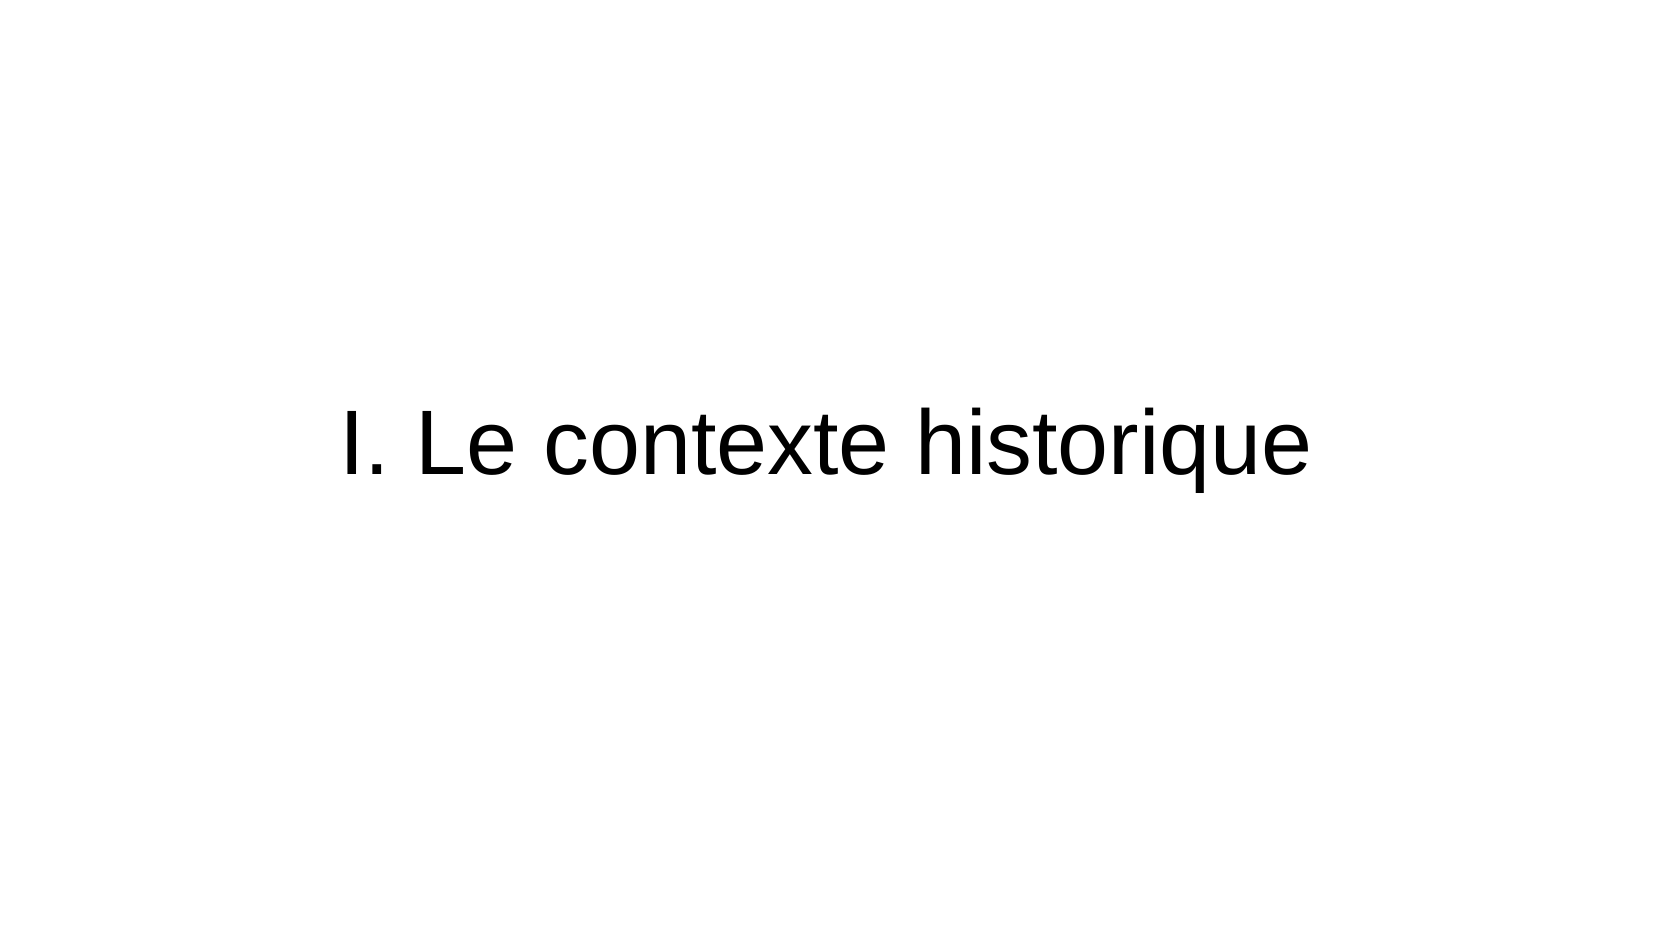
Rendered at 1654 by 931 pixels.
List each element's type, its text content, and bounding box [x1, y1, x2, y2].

text_box I. Le contexte historique [0, 384, 1654, 502]
